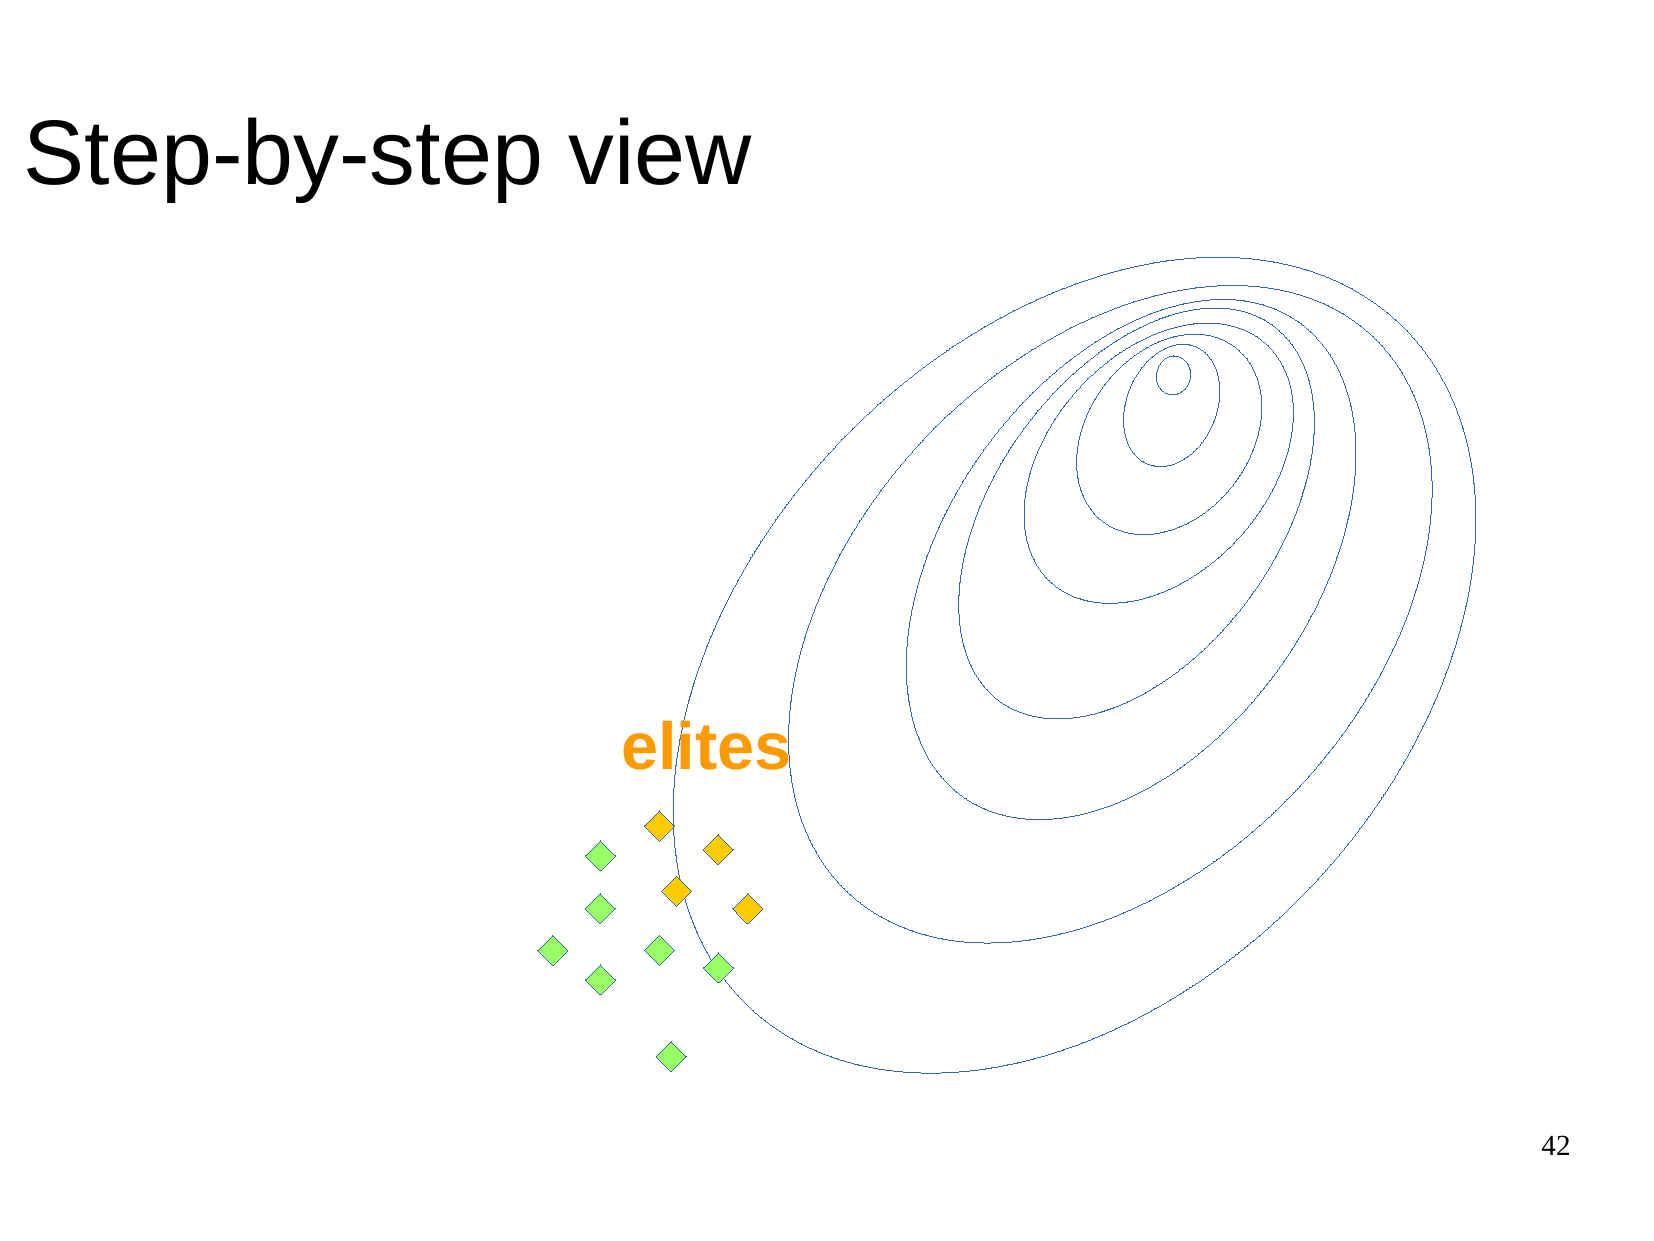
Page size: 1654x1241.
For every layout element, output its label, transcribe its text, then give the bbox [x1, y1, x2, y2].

text_box [585, 964, 616, 995]
text_box elites [550, 708, 808, 799]
title Step-by-step view [23, 49, 1512, 257]
text_box [644, 935, 675, 966]
text_box [644, 257, 1476, 1074]
text_box [585, 840, 616, 871]
text_box [585, 893, 616, 924]
text_box [656, 1041, 687, 1072]
text_box [537, 935, 568, 966]
